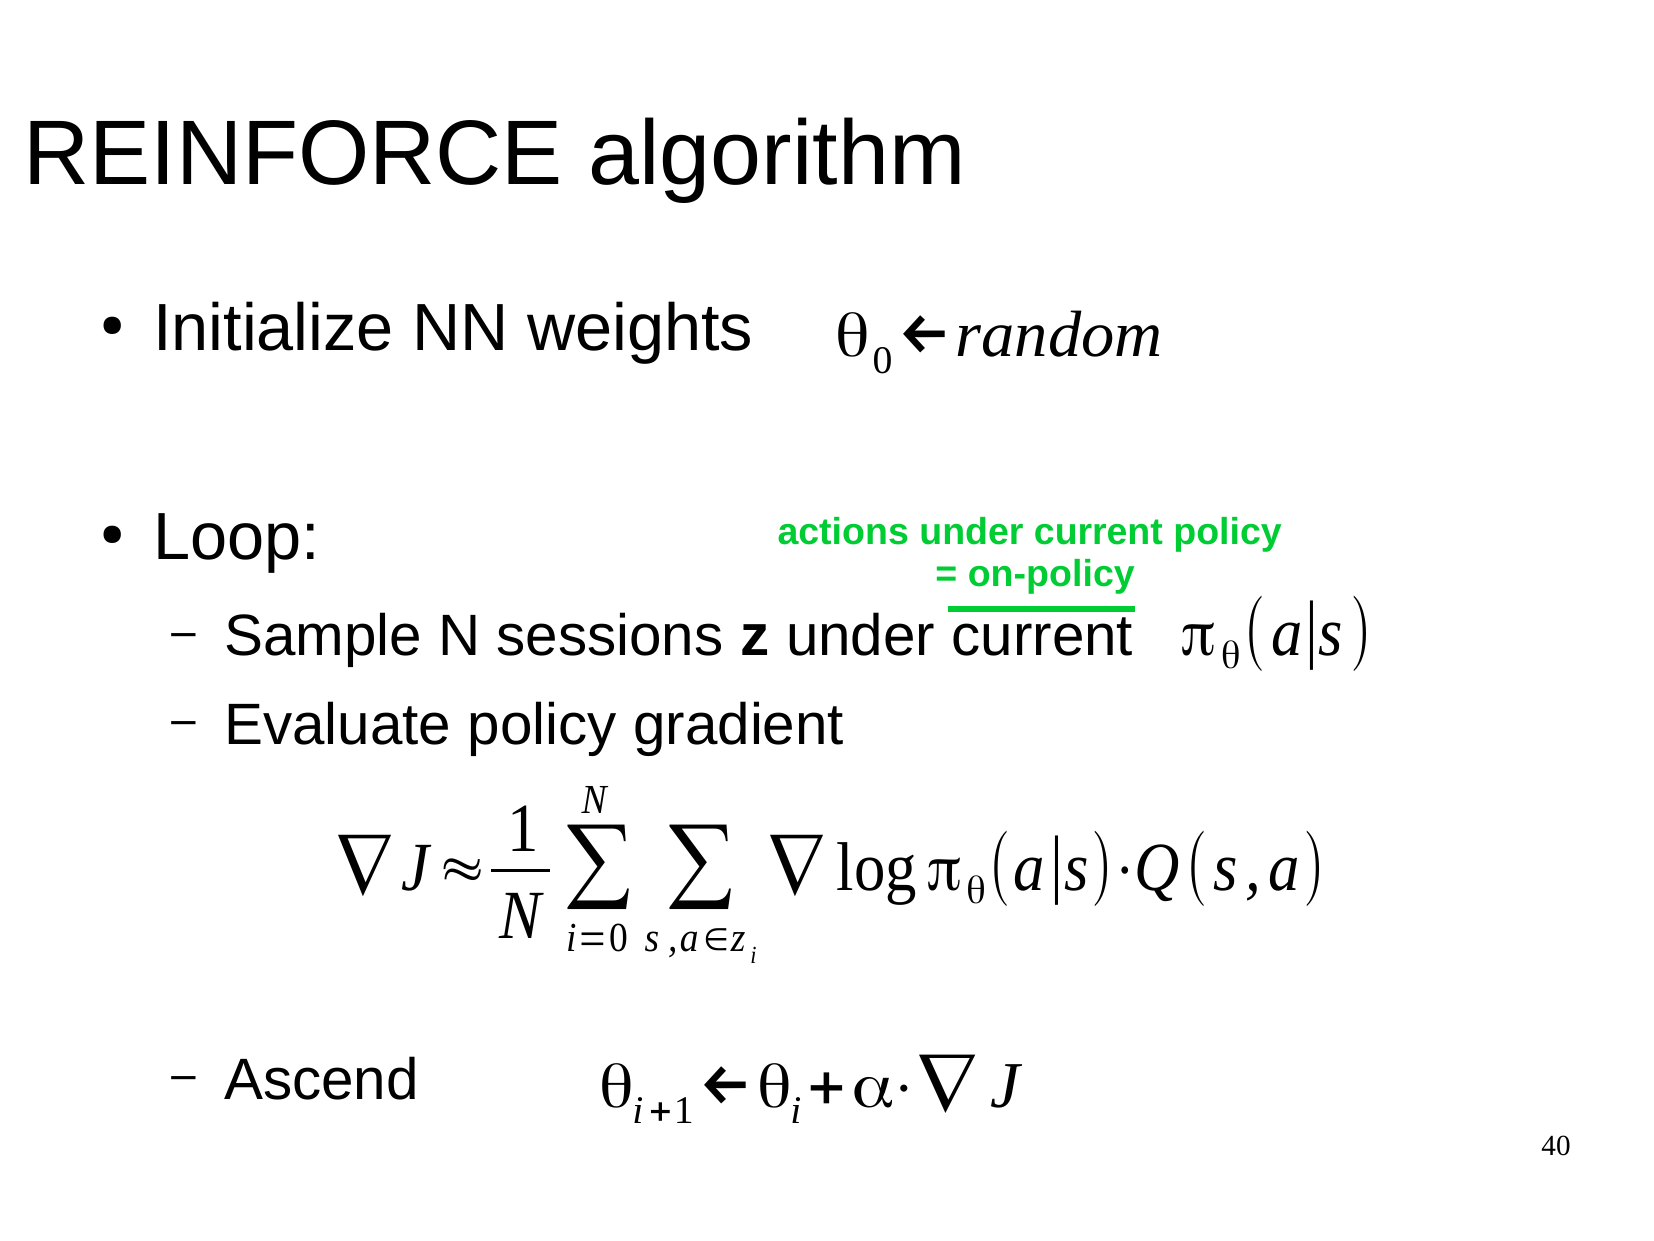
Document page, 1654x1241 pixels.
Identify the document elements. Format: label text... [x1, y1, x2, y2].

title REINFORCE algorithm [23, 49, 1512, 257]
chart [1166, 590, 1385, 674]
chart [818, 299, 1179, 384]
chart [582, 1049, 1042, 1134]
list Initialize NN weights Loop: Sample N sessions z under current Evaluate policy gradient Ascend [82, 290, 1571, 1186]
text_box actions under current policy = on-policy [762, 502, 1308, 602]
